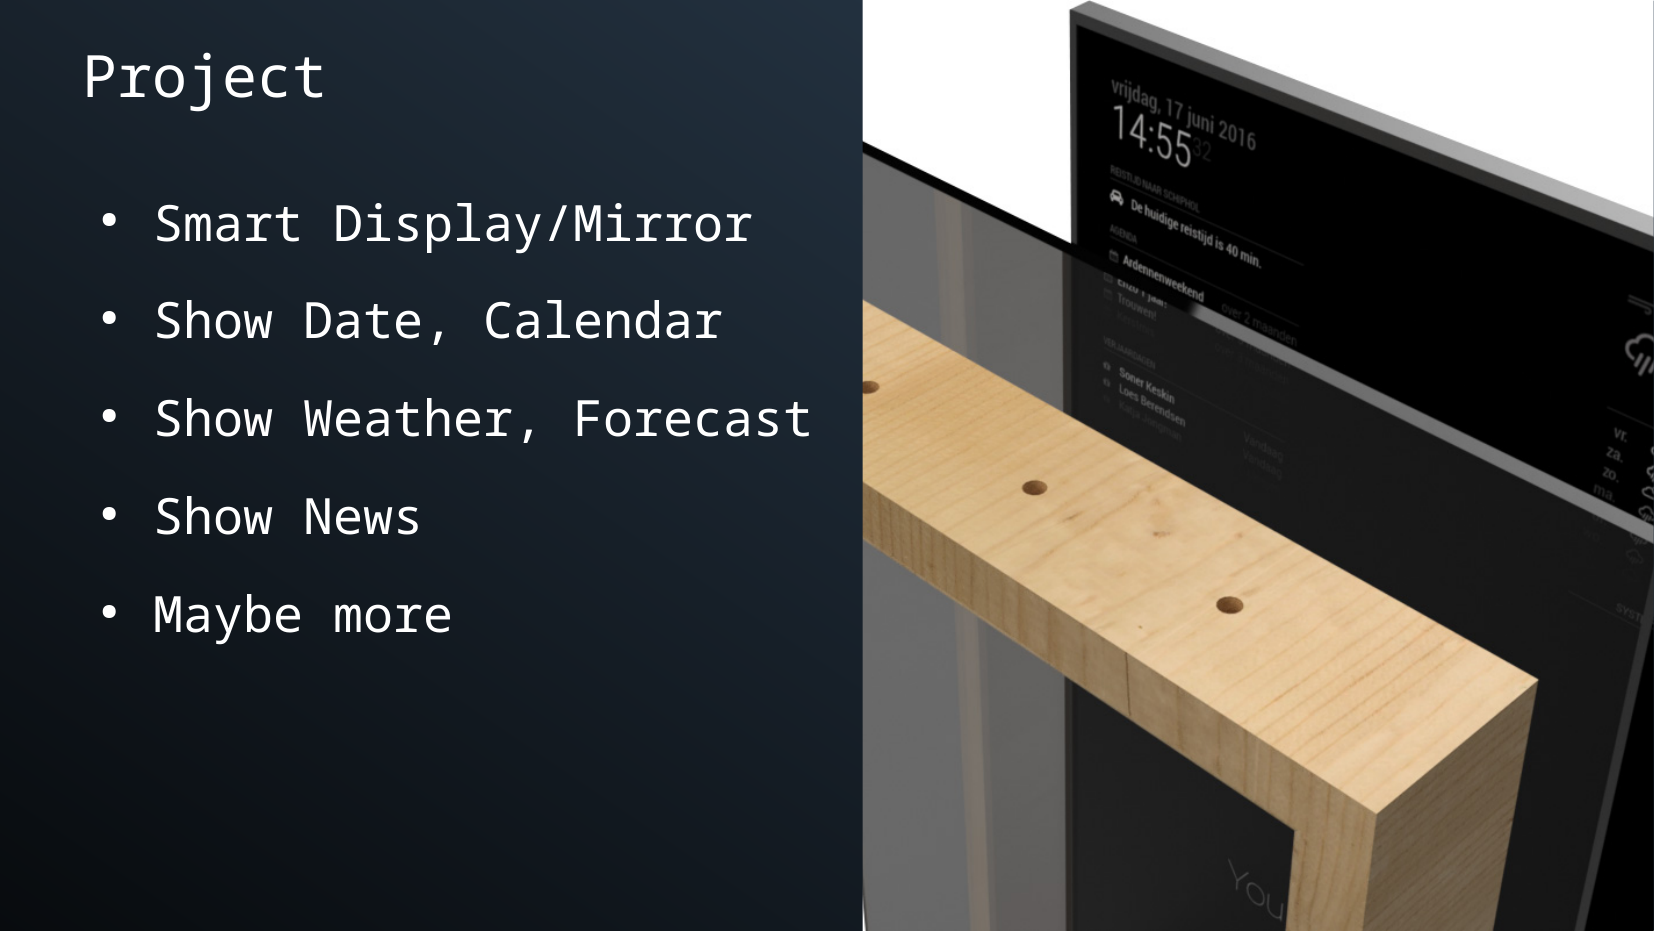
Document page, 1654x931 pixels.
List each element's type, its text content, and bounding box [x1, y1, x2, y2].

title Project [82, 37, 1388, 113]
picture [862, 0, 1654, 931]
list Smart Display/Mirror Show Date, Calendar Show Weather, Forecast Show News Maybe more [82, 187, 826, 826]
